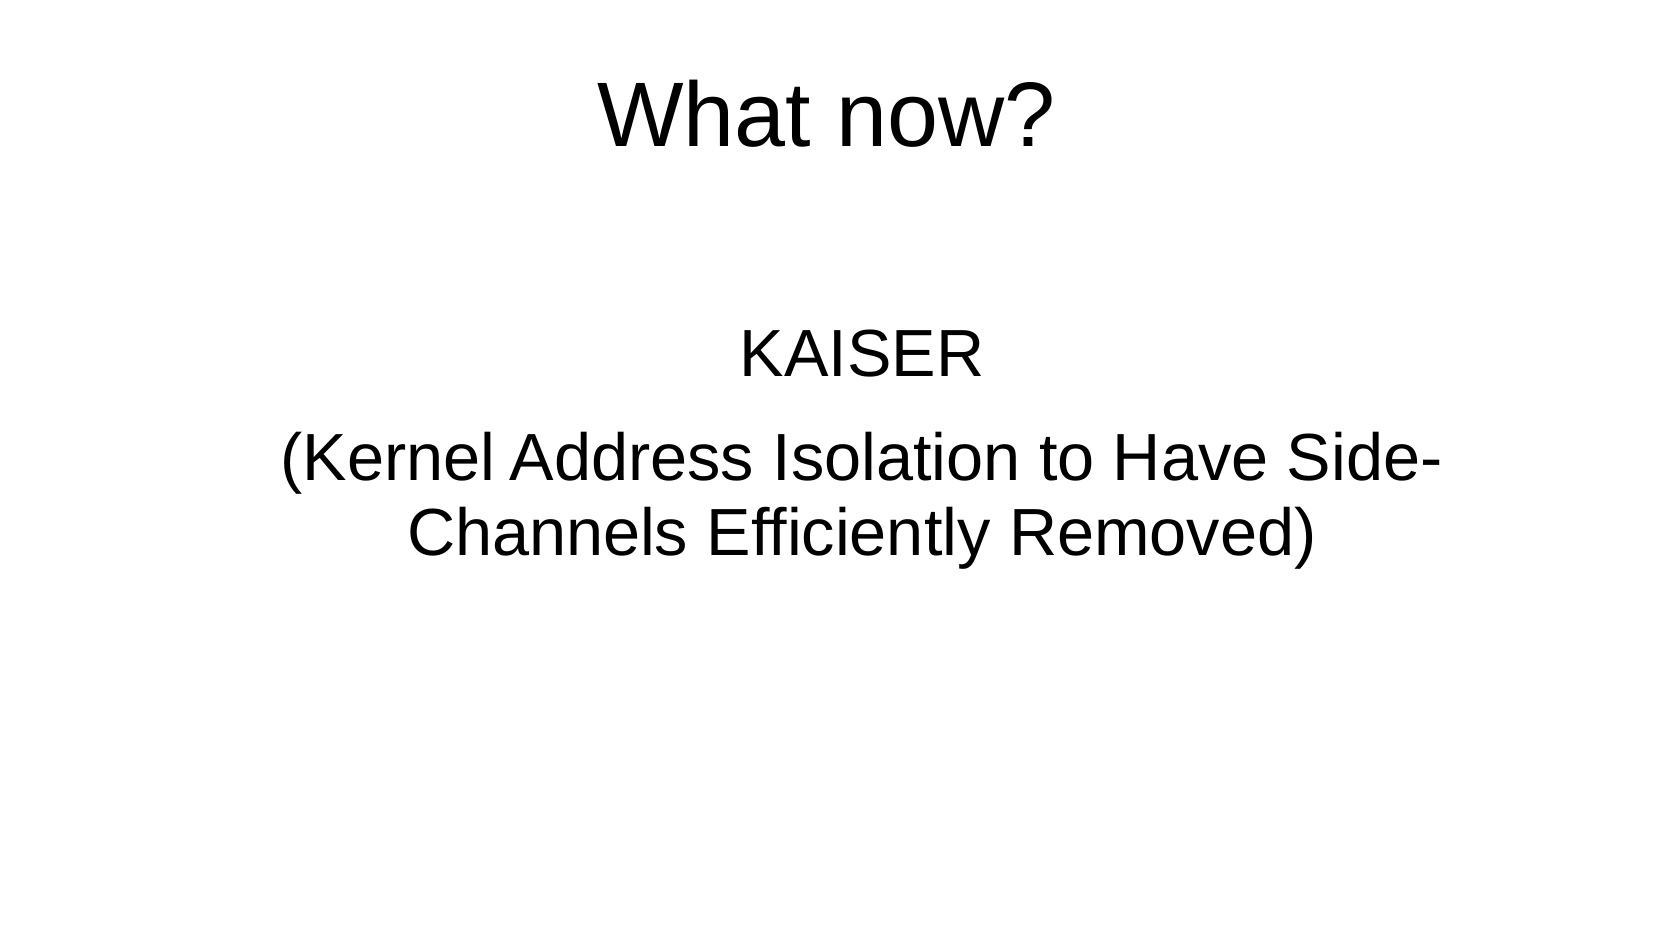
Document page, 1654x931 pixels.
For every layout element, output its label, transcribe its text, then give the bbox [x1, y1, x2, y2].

title What now? [82, 37, 1571, 193]
list KAISER (Kernel Address Isolation to Have Side-Channels Efficiently Removed) [82, 211, 1571, 752]
